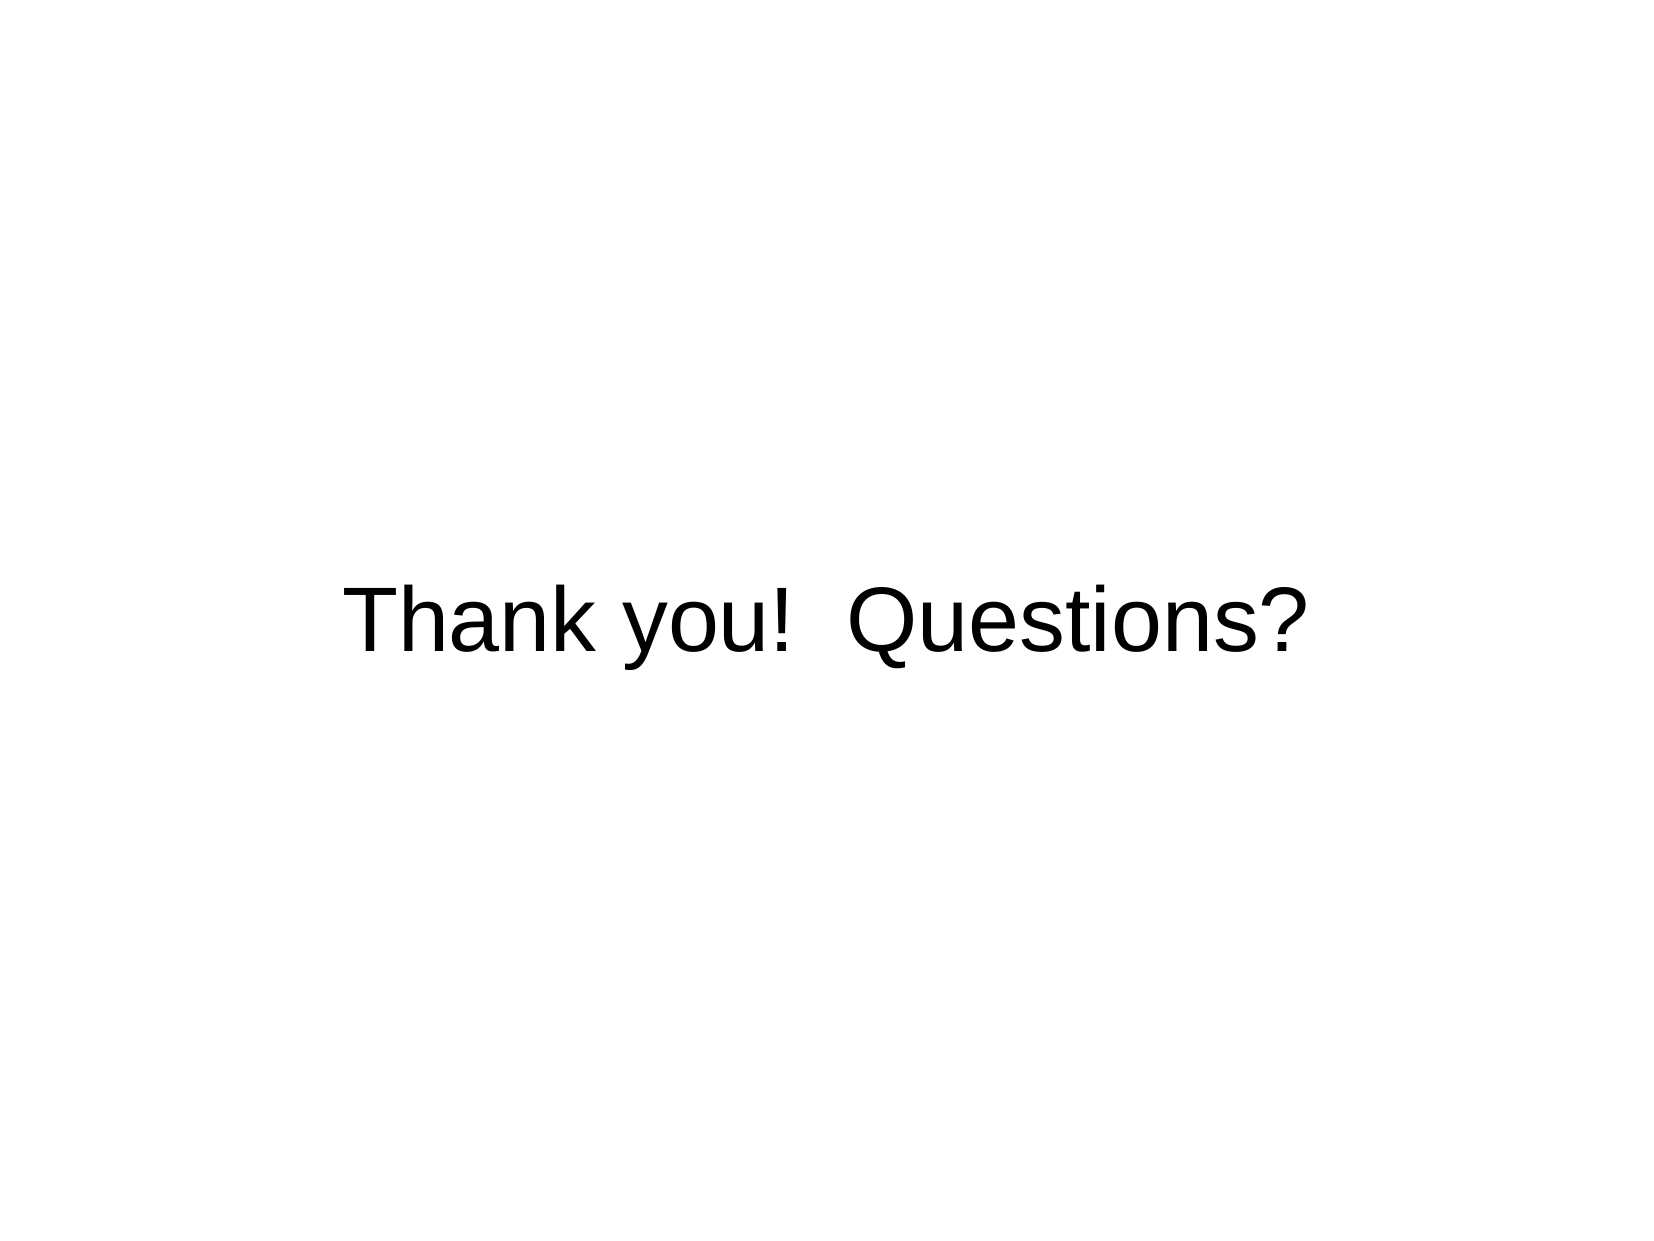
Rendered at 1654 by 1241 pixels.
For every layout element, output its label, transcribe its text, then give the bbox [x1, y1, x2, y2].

title Thank you! Questions? [82, 516, 1571, 724]
